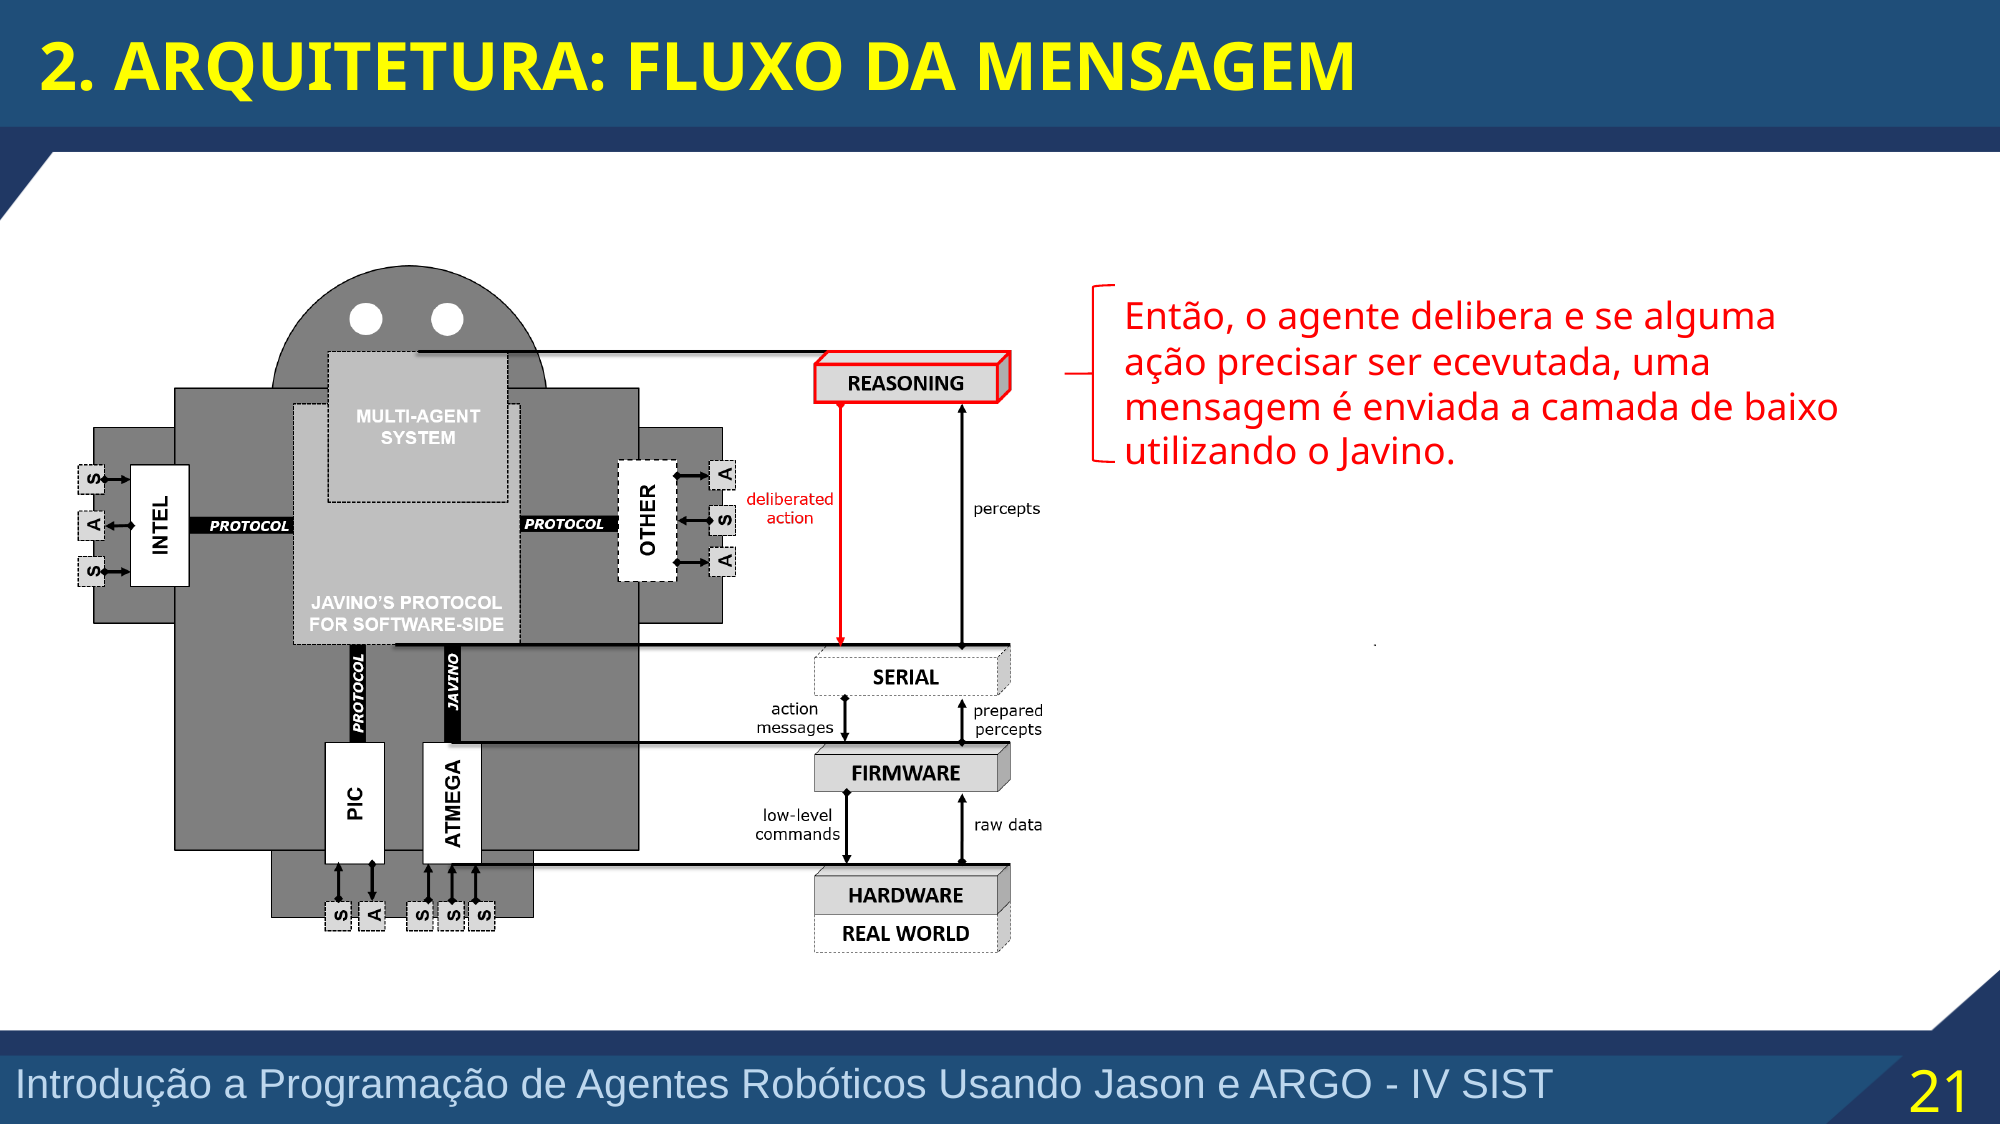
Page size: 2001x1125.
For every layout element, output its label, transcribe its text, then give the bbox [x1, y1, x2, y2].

text_box Então, o agente delibera e se alguma ação precisar ser ecevutada, uma mensagem é enviada a camada de baixo utilizando o Javino. [1109, 285, 1858, 480]
text_box [1092, 285, 1109, 462]
picture [0, 0, 2000, 1124]
text_box 2. ARQUITETURA: FLUXO DA MENSAGEM [24, 16, 2000, 192]
